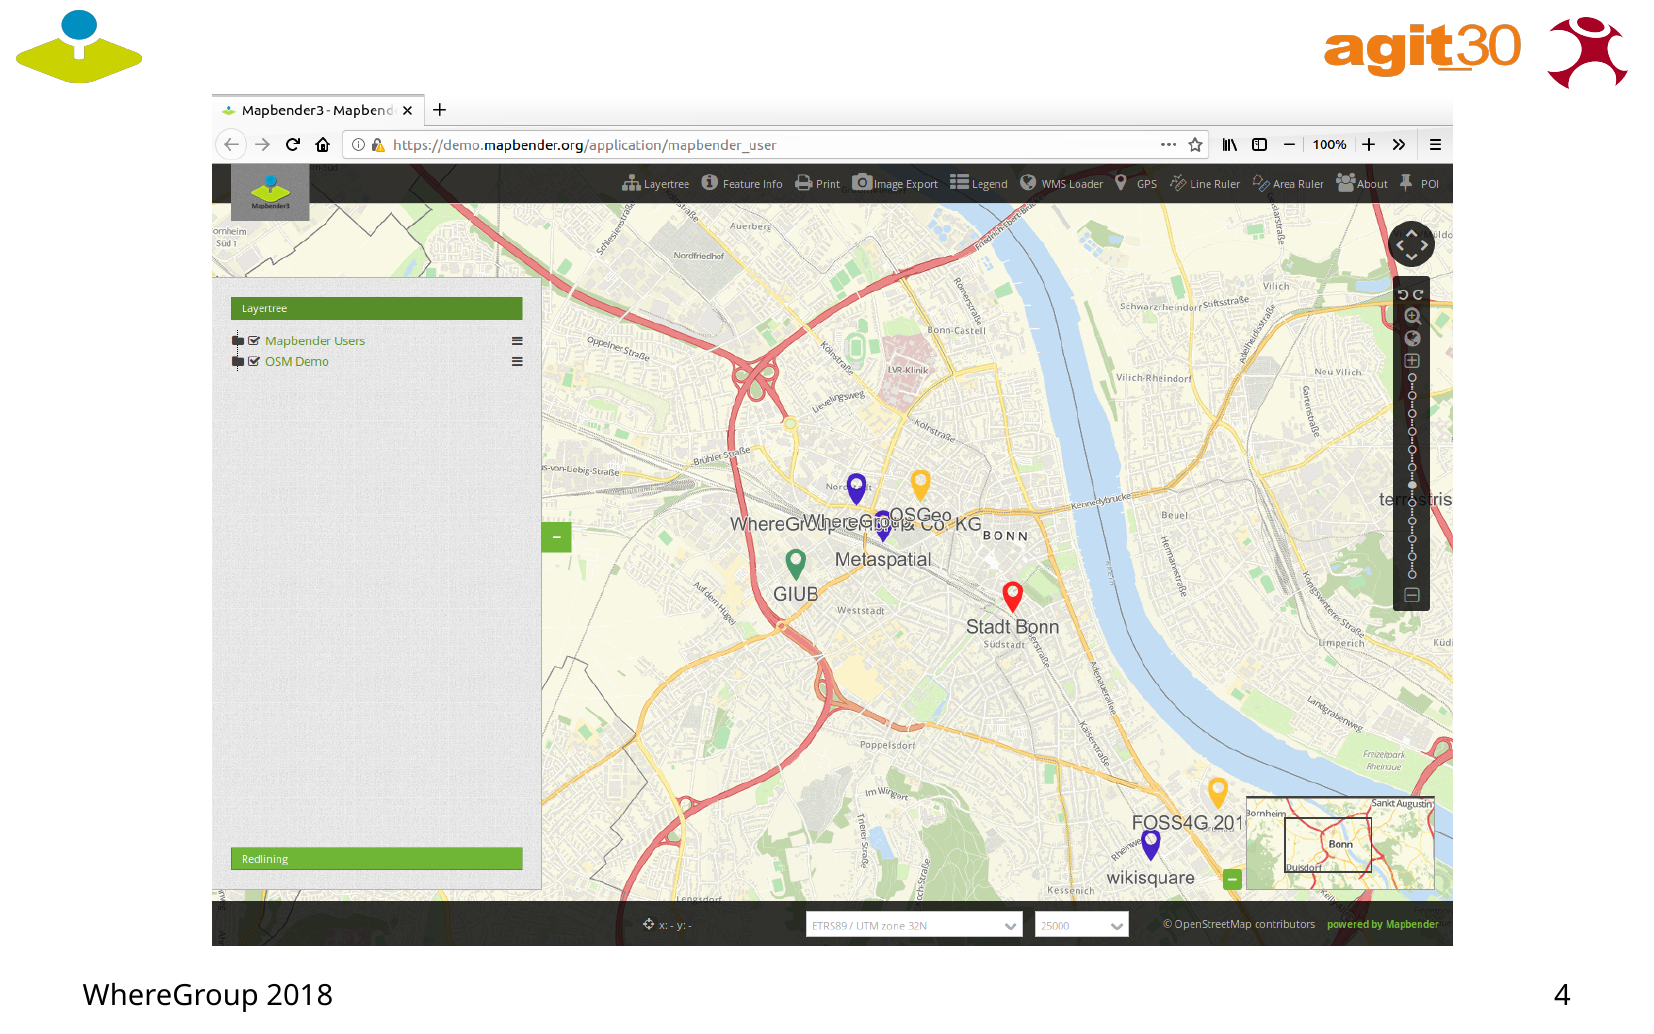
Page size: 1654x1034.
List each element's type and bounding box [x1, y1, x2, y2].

picture [212, 94, 1453, 946]
picture [1322, 21, 1524, 79]
picture [16, 10, 142, 83]
picture [1547, 17, 1628, 89]
